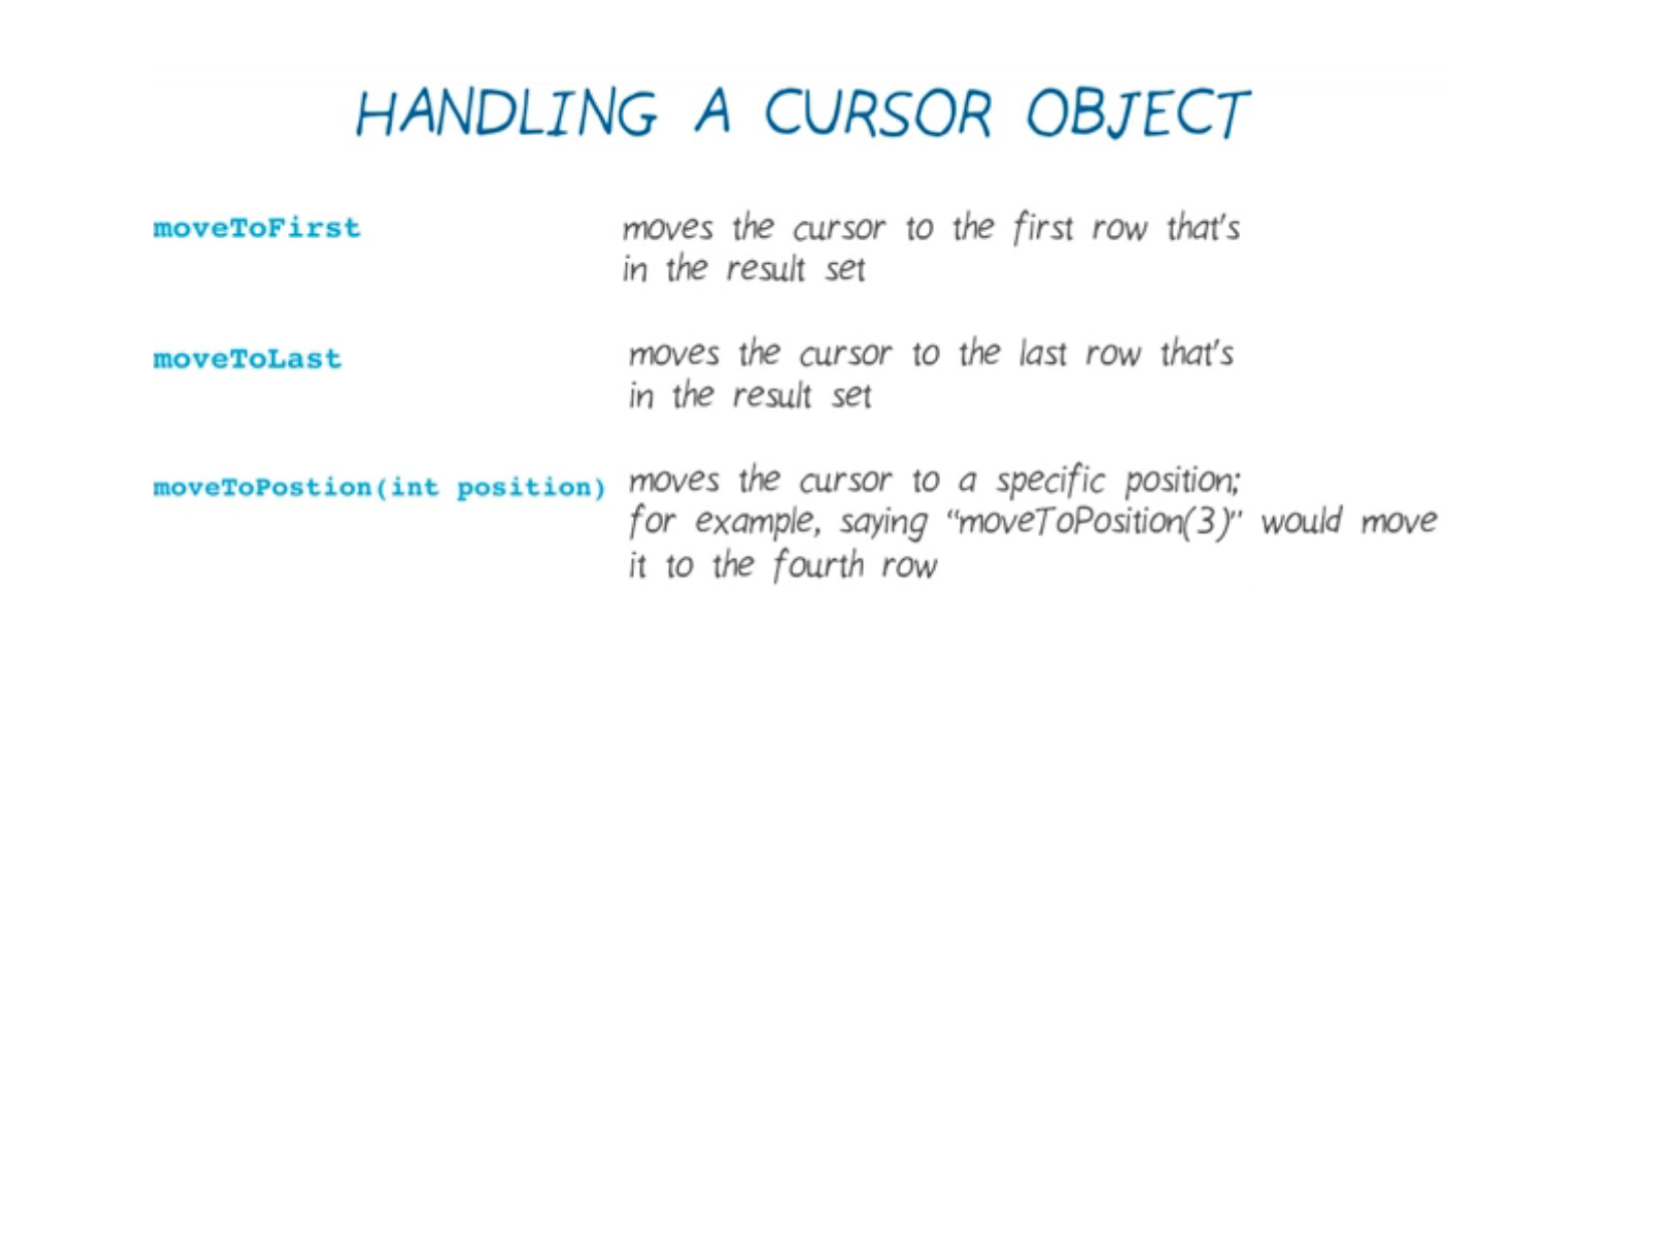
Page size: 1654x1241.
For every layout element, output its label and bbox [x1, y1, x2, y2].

picture [153, 66, 1447, 591]
